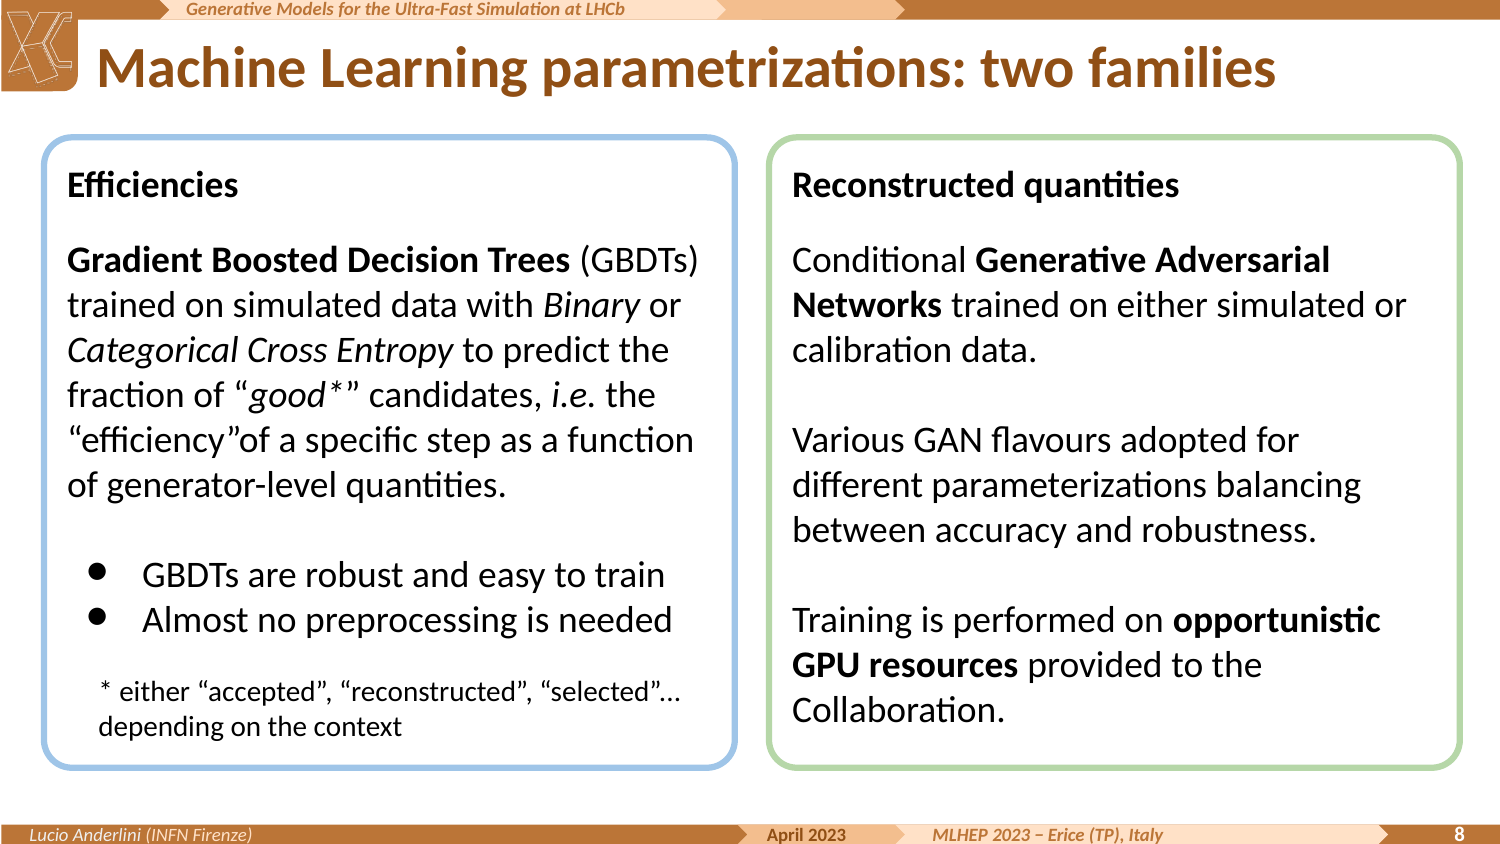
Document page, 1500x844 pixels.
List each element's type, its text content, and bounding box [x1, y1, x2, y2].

text_box Efficiencies Gradient Boosted Decision Trees (GBDTs) trained on simulated data with Binary or Categorical Cross Entropy to predict the fraction of “good*” candidates, i.e. the “efficiency”of a specific step as a function of generator-level quantities. GBDTs are robust and easy to train Almost no preprocessing is needed [43, 137, 735, 768]
title Machine Learning parametrizations: two families [81, 14, 1480, 109]
text_box * either “accepted”, “reconstructed”, “selected”... depending on the context [83, 657, 710, 758]
text_box Reconstructed quantities Conditional Generative Adversarial Networks trained on either simulated or calibration data. Various GAN flavours adopted for different parameterizations balancing between accuracy and robustness. Training is performed on opportunistic GPU resources provided to the Collaboration. [768, 137, 1460, 768]
slide_number <number> [1389, 801, 1480, 844]
